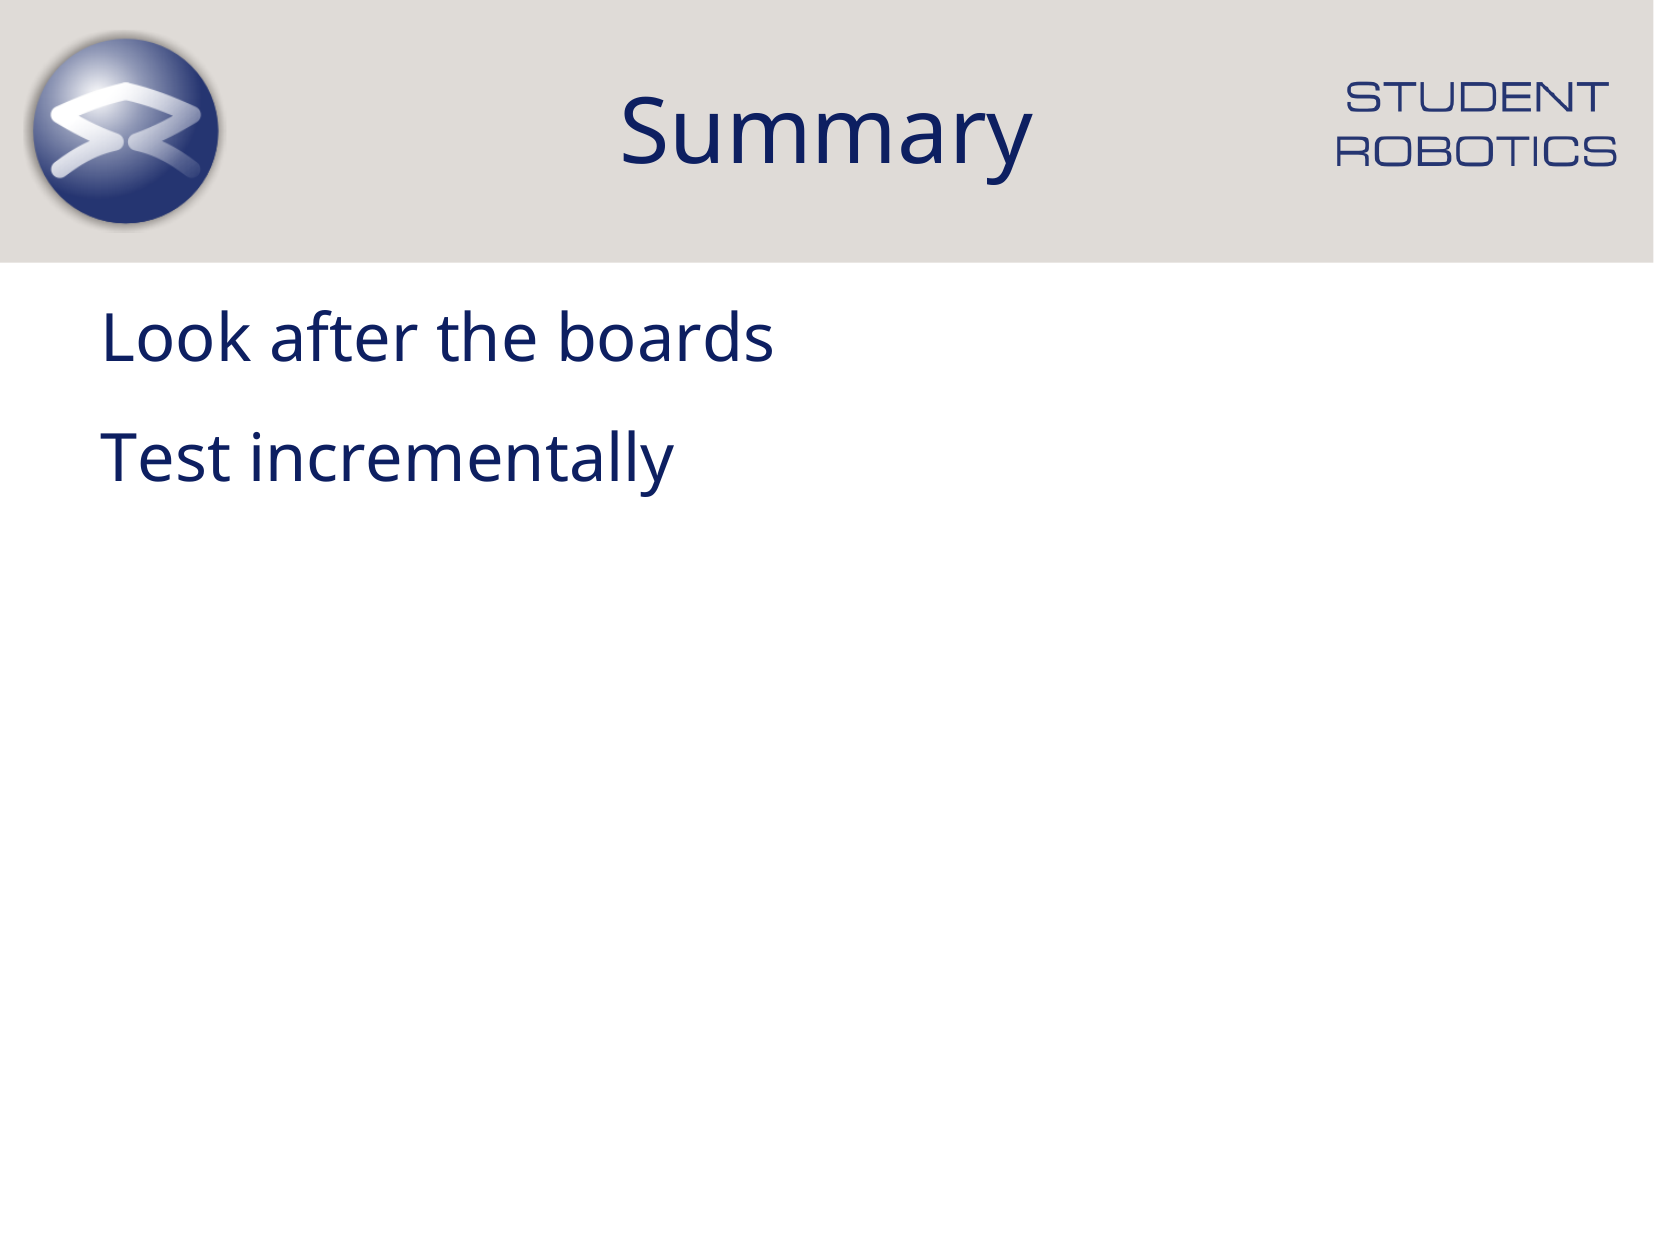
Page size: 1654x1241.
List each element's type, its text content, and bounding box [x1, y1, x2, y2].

list Look after the boards Test incrementally [82, 290, 1571, 1094]
picture [1571, 68, 1633, 174]
picture [9, 19, 82, 245]
title Summary [82, 7, 1571, 250]
